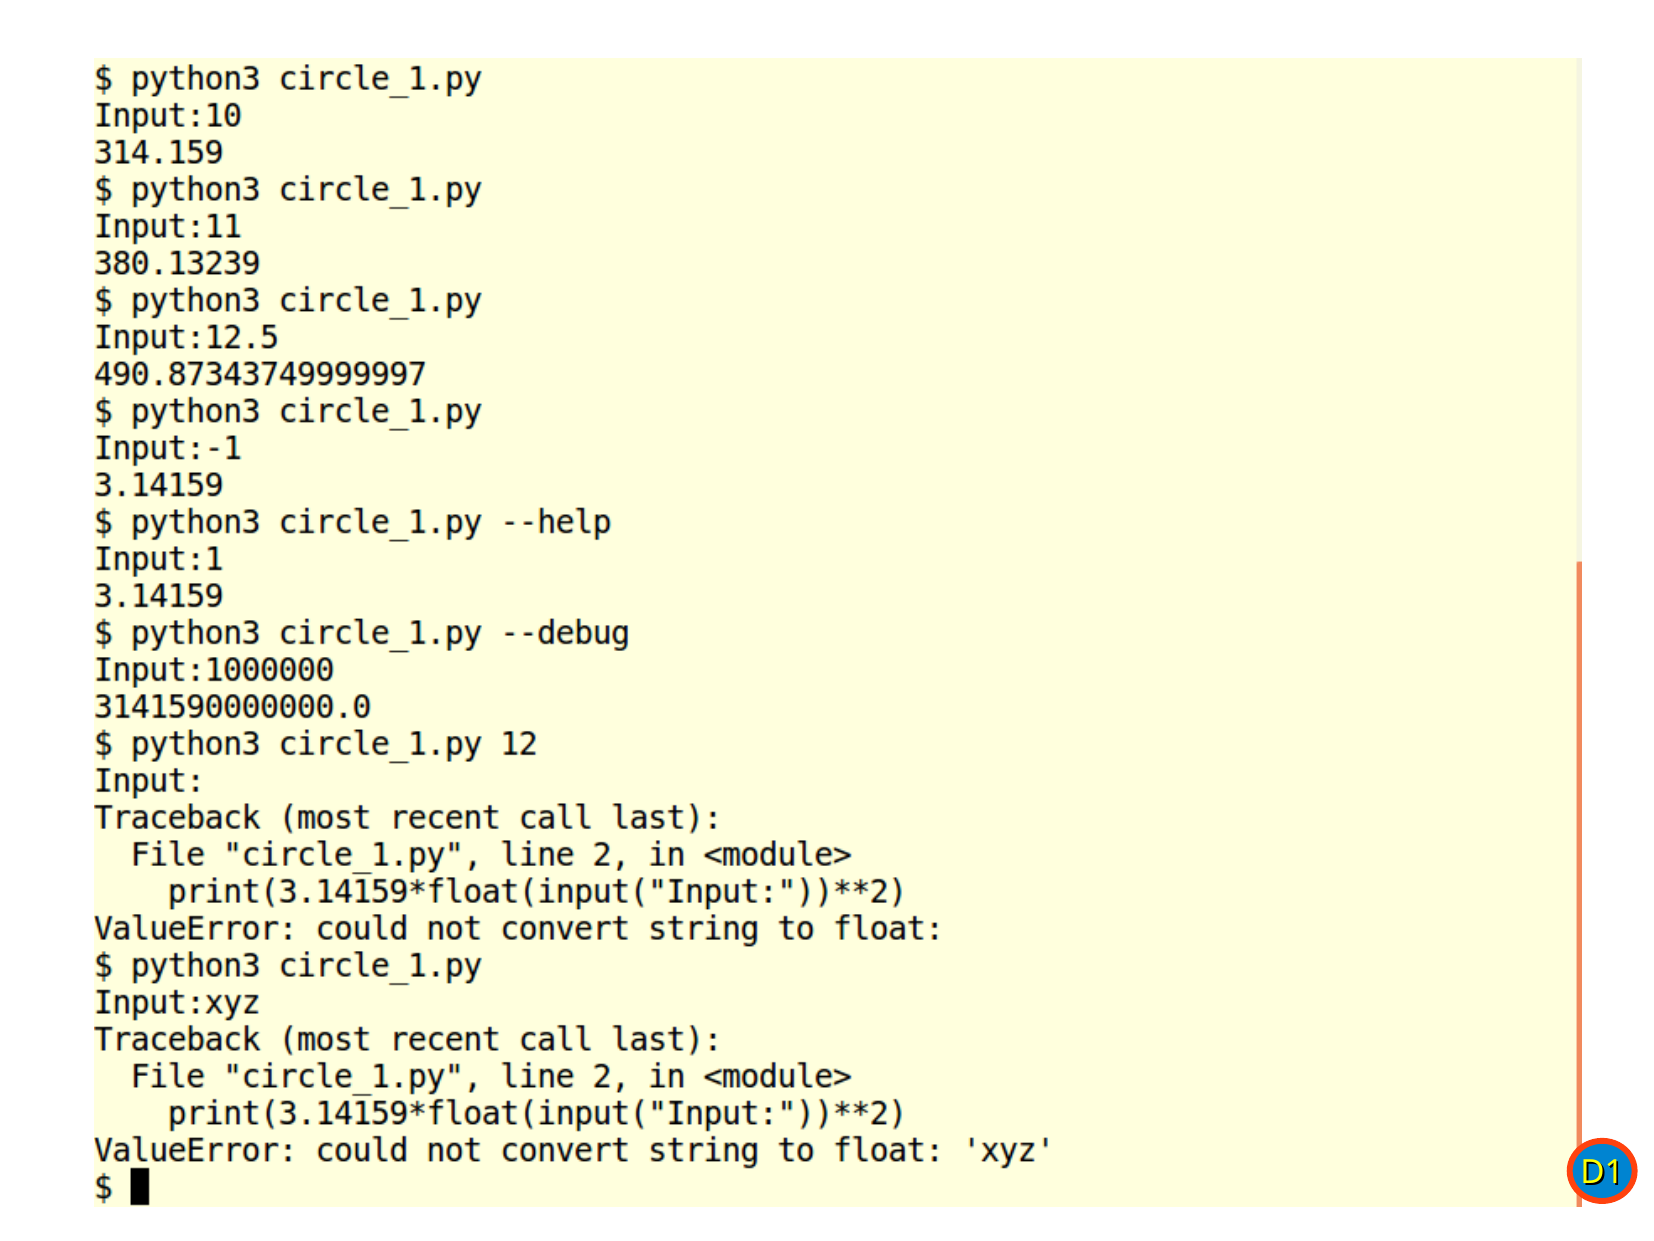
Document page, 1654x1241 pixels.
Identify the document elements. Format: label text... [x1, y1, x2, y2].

text_box D1 [1569, 1140, 1635, 1202]
picture [94, 58, 1582, 1207]
